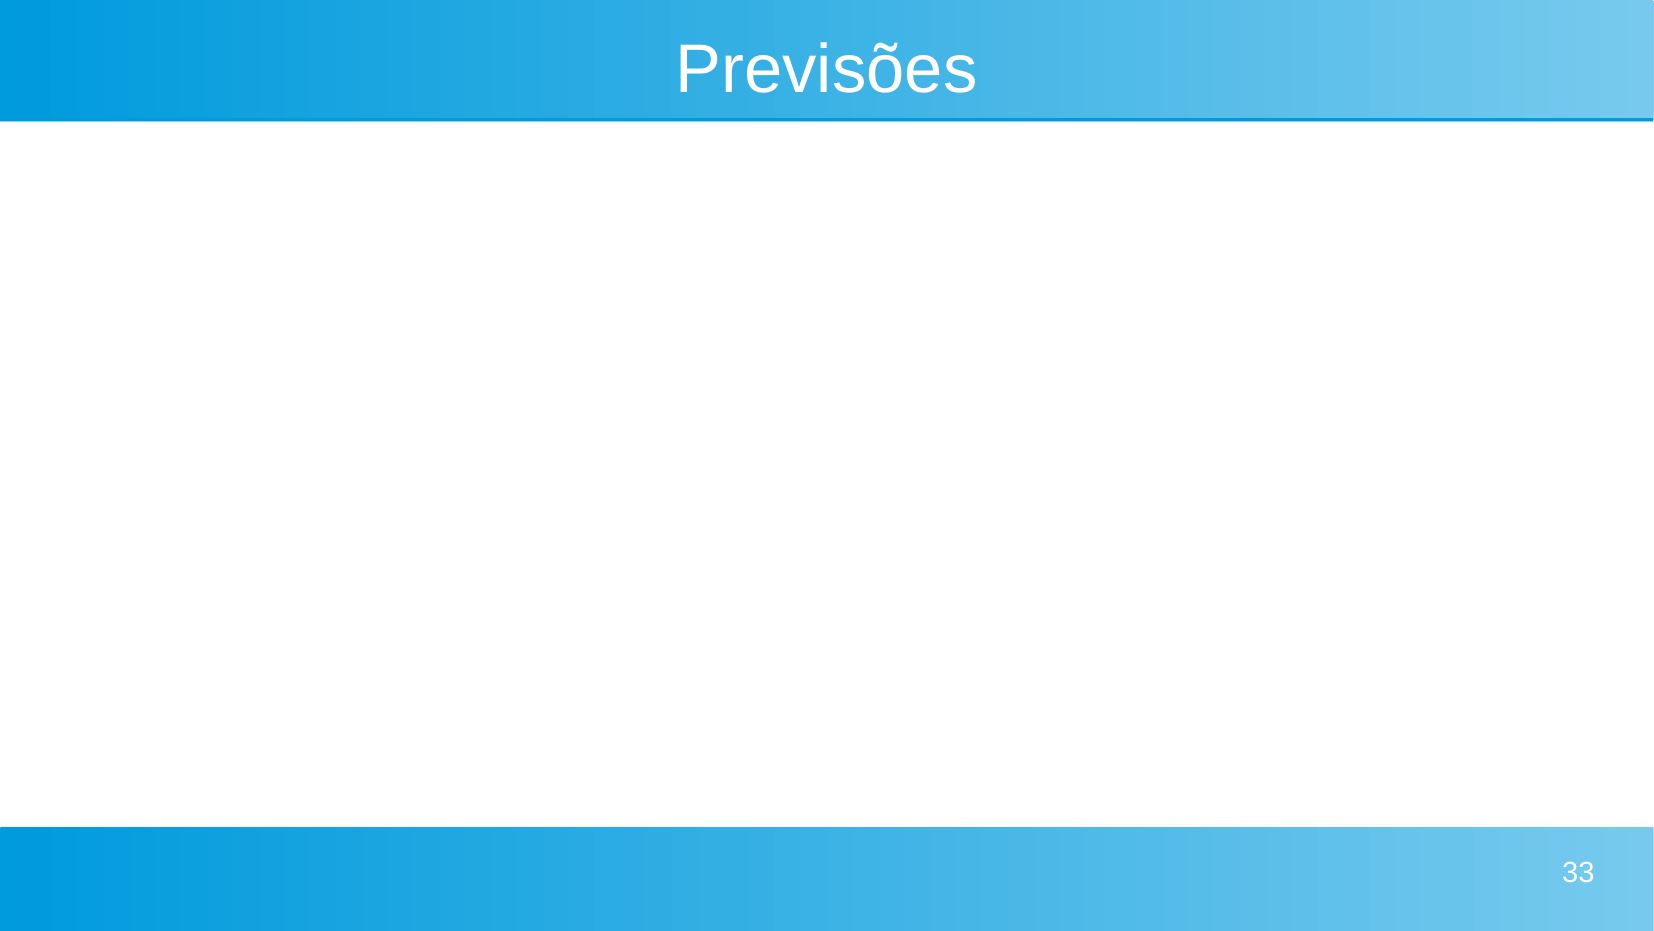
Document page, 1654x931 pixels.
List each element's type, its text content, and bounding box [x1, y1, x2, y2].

title Previsões [59, 29, 1595, 108]
